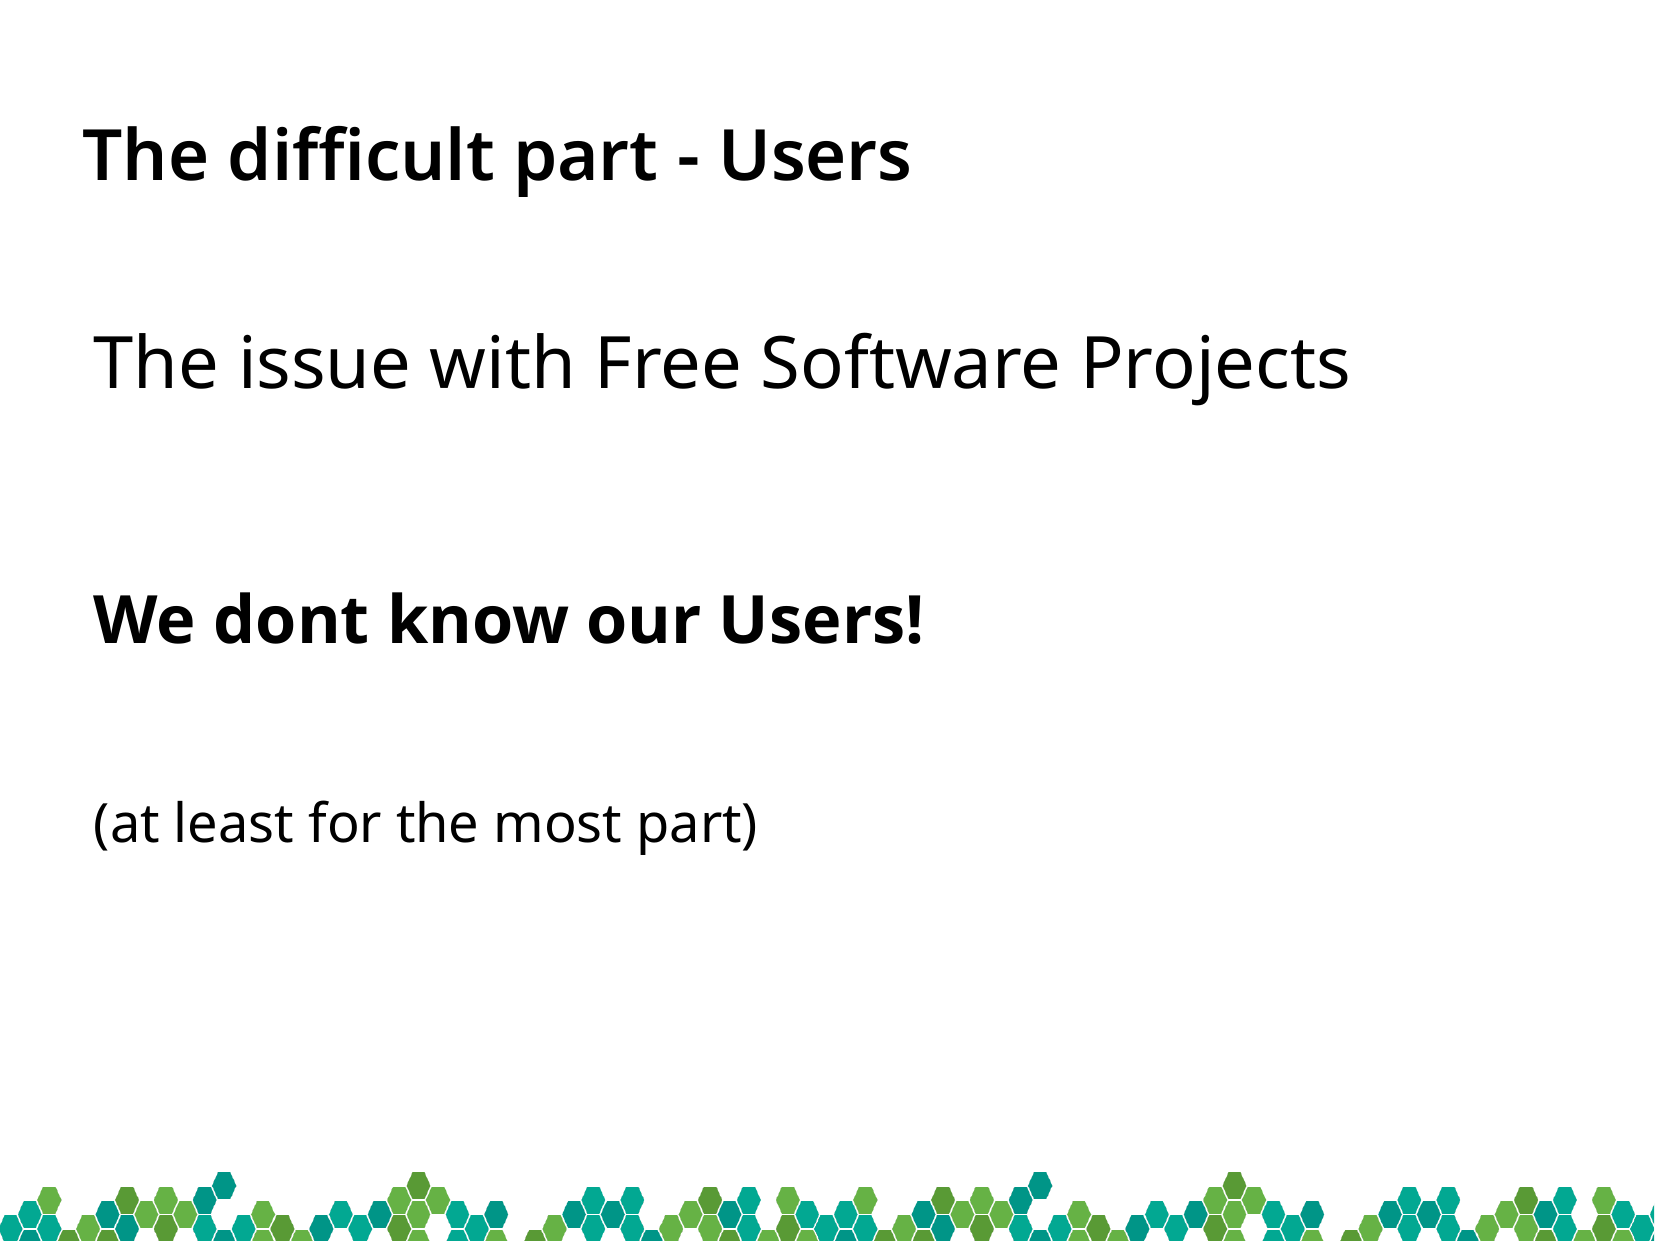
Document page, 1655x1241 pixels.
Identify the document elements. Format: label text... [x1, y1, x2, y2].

list The issue with Free Software Projects We dont know our Users! (at least for the most part) [93, 311, 1609, 1132]
picture [0, 1161, 1655, 1241]
title The difficult part - Users [82, 49, 1572, 257]
